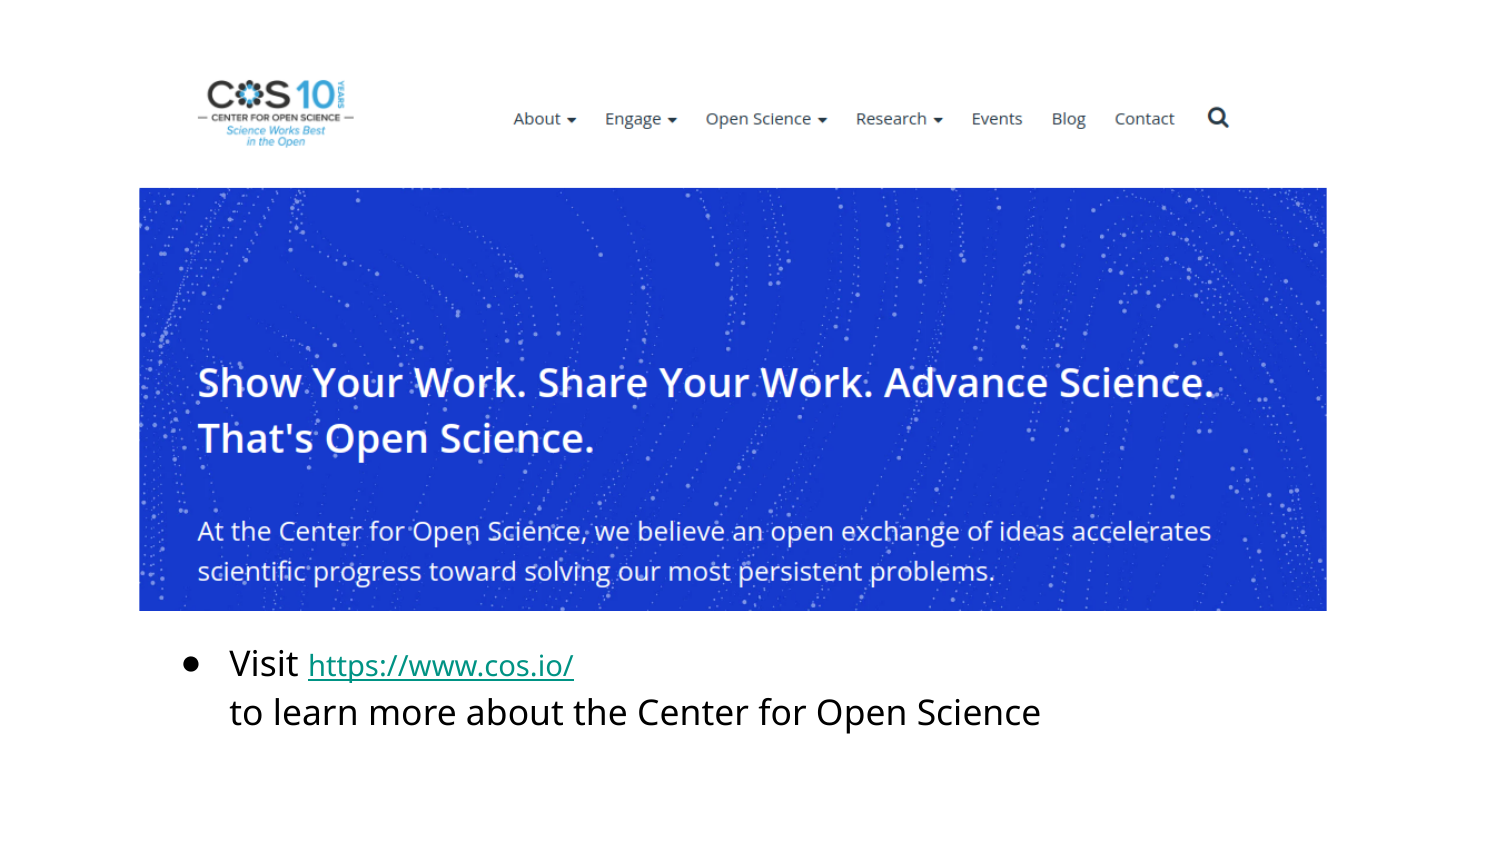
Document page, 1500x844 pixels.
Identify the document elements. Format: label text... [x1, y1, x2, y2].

picture [139, 50, 1327, 611]
text_box Visit https://www.cos.io/ to learn more about the Center for Open Science [139, 619, 1213, 844]
